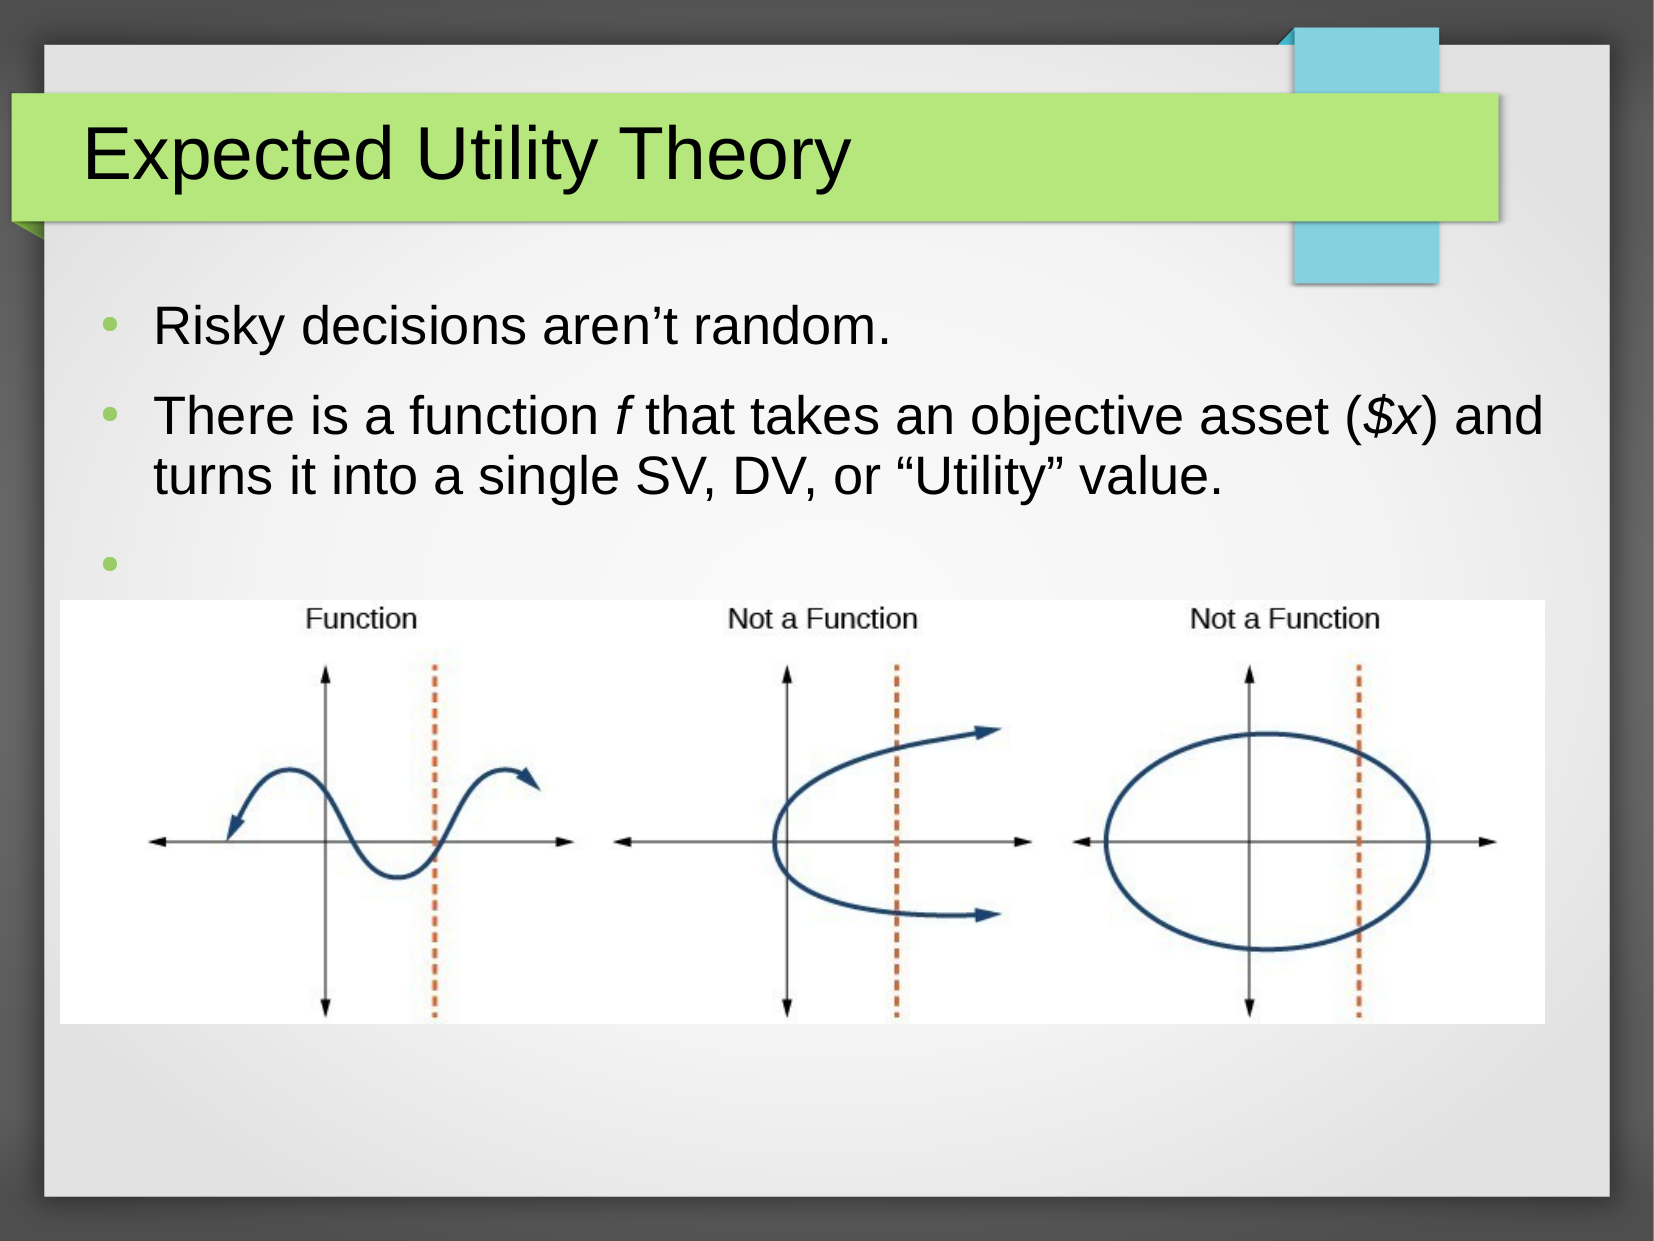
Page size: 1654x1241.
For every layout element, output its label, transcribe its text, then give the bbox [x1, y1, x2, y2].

list Risky decisions aren’t random. There is a function f that takes an objective asset ($x) and turns it into a single SV, DV, or “Utility” value. [82, 295, 1571, 1015]
picture [0, 0, 1654, 1241]
title Expected Utility Theory [82, 94, 1264, 213]
